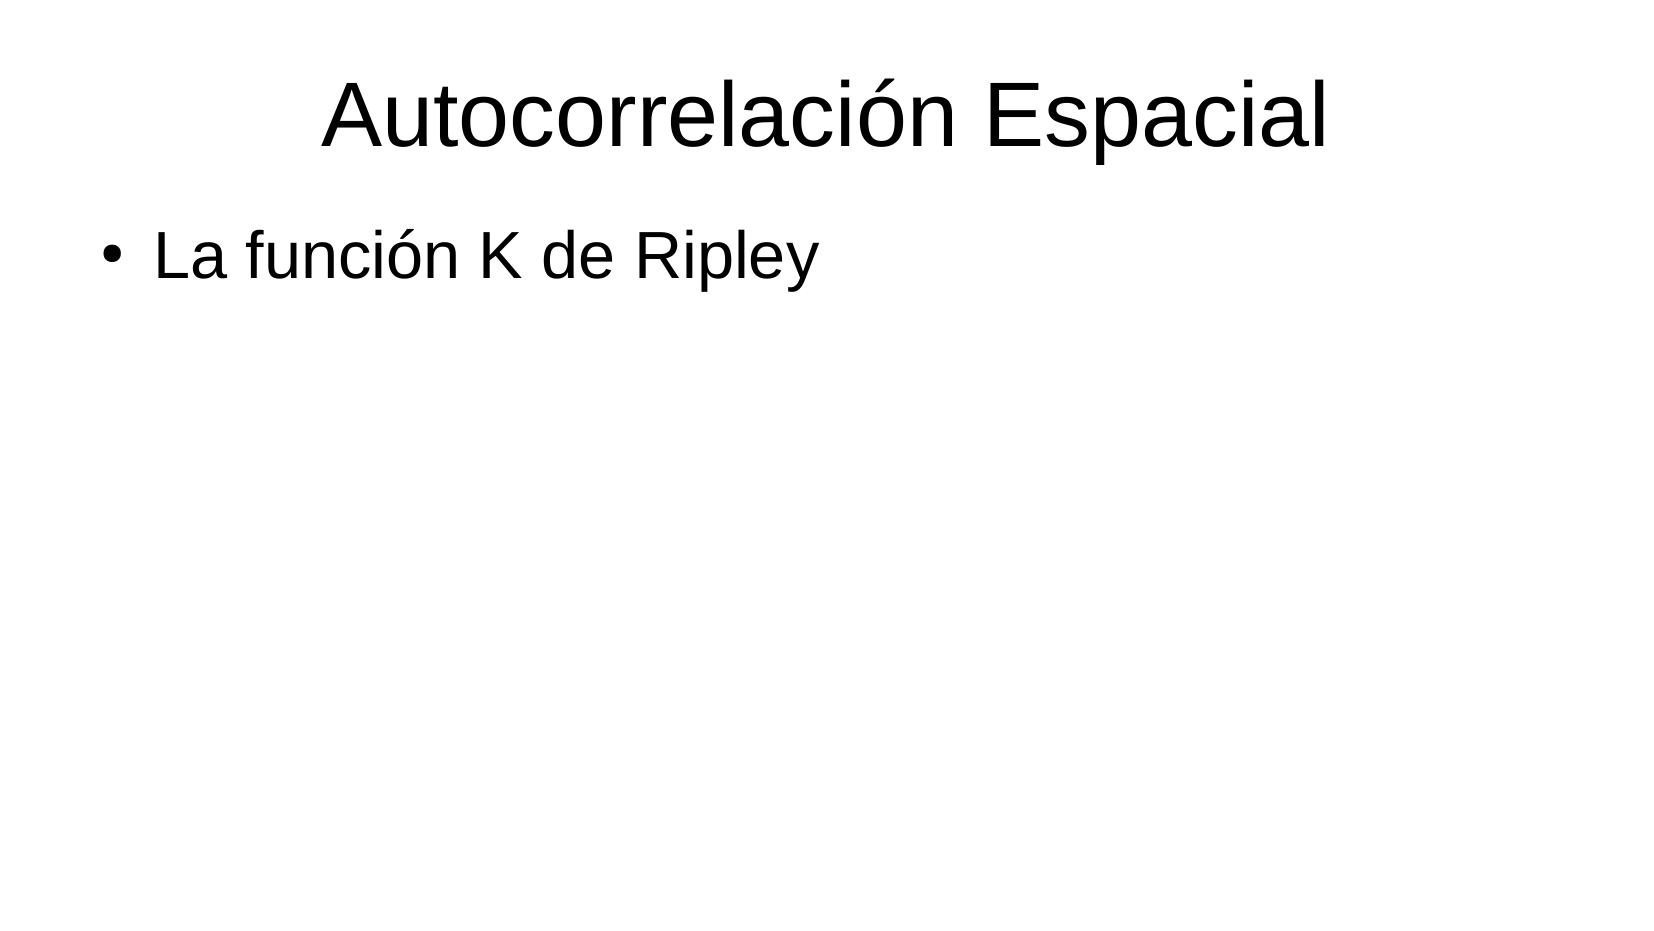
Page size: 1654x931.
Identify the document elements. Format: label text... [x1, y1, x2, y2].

list La función K de Ripley [82, 217, 1571, 758]
title Autocorrelación Espacial [82, 37, 1571, 193]
